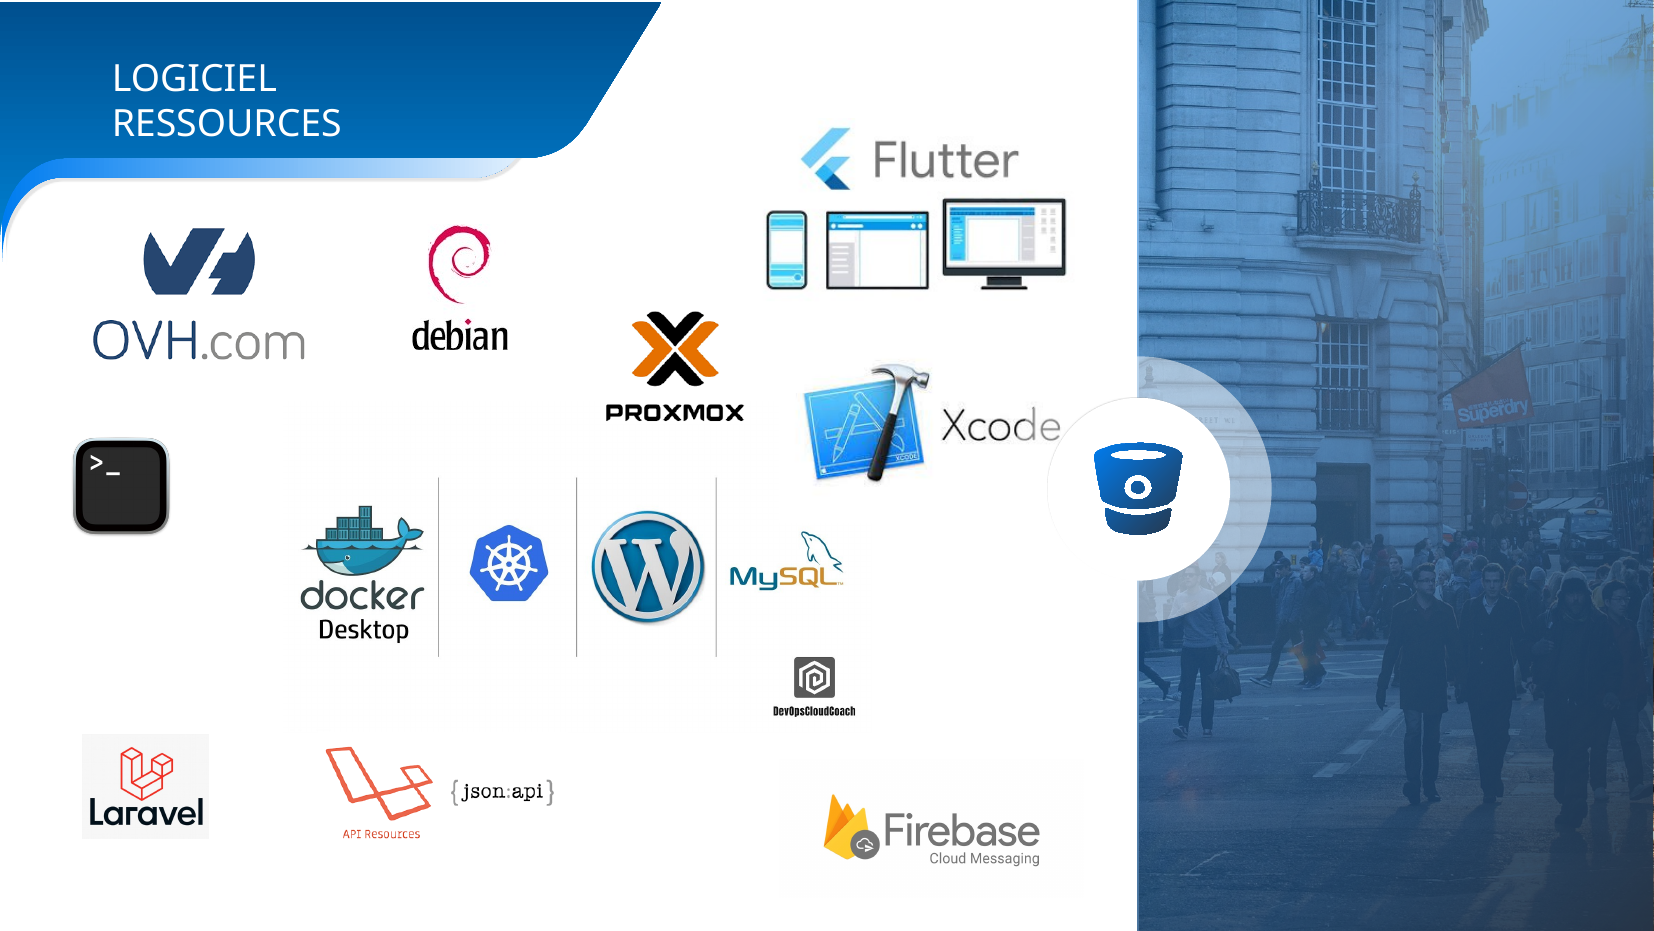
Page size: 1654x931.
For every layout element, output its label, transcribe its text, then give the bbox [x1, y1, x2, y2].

text_box [1005, 0, 1654, 931]
text_box [0, 2, 662, 263]
picture [283, 118, 1095, 857]
picture [89, 224, 308, 363]
picture [82, 734, 209, 839]
picture [70, 436, 172, 538]
text_box LOGICIEL RESSOURCES [96, 46, 358, 152]
picture [412, 224, 508, 350]
picture [779, 759, 1084, 898]
